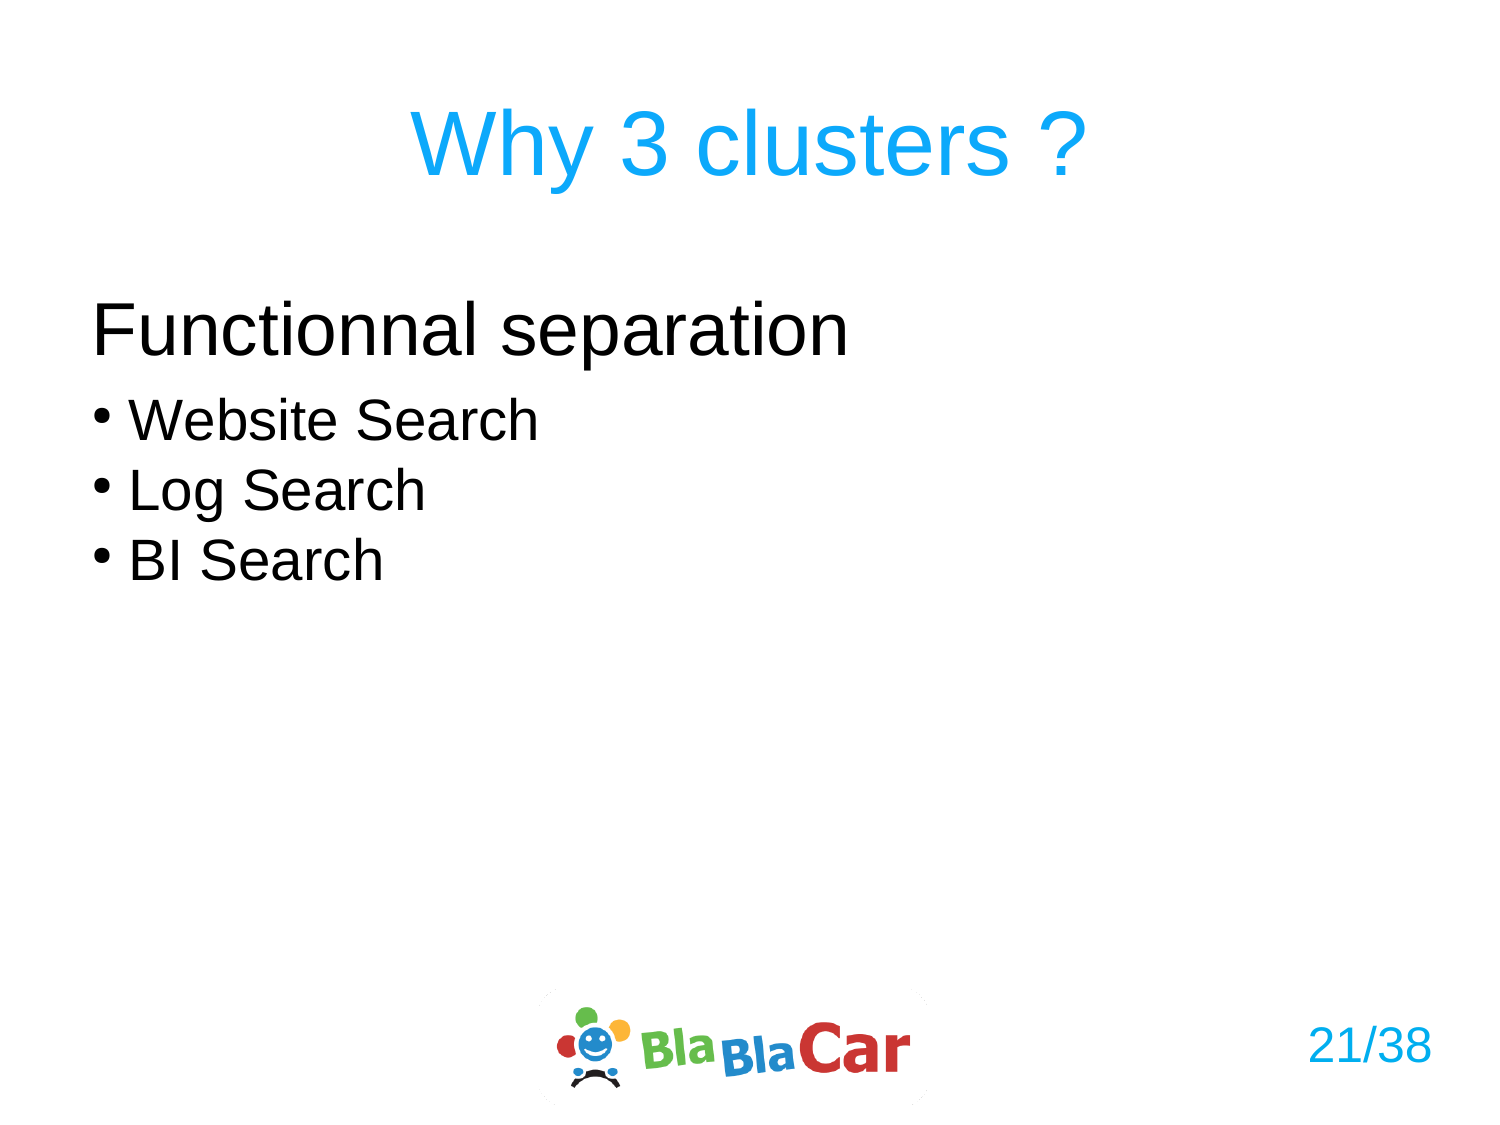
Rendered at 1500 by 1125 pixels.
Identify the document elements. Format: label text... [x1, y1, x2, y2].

text_box Website Search Log Search BI Search [76, 374, 1424, 600]
title Why 3 clusters ? [75, 45, 1426, 233]
text_box Functionnal separation [76, 273, 1424, 374]
